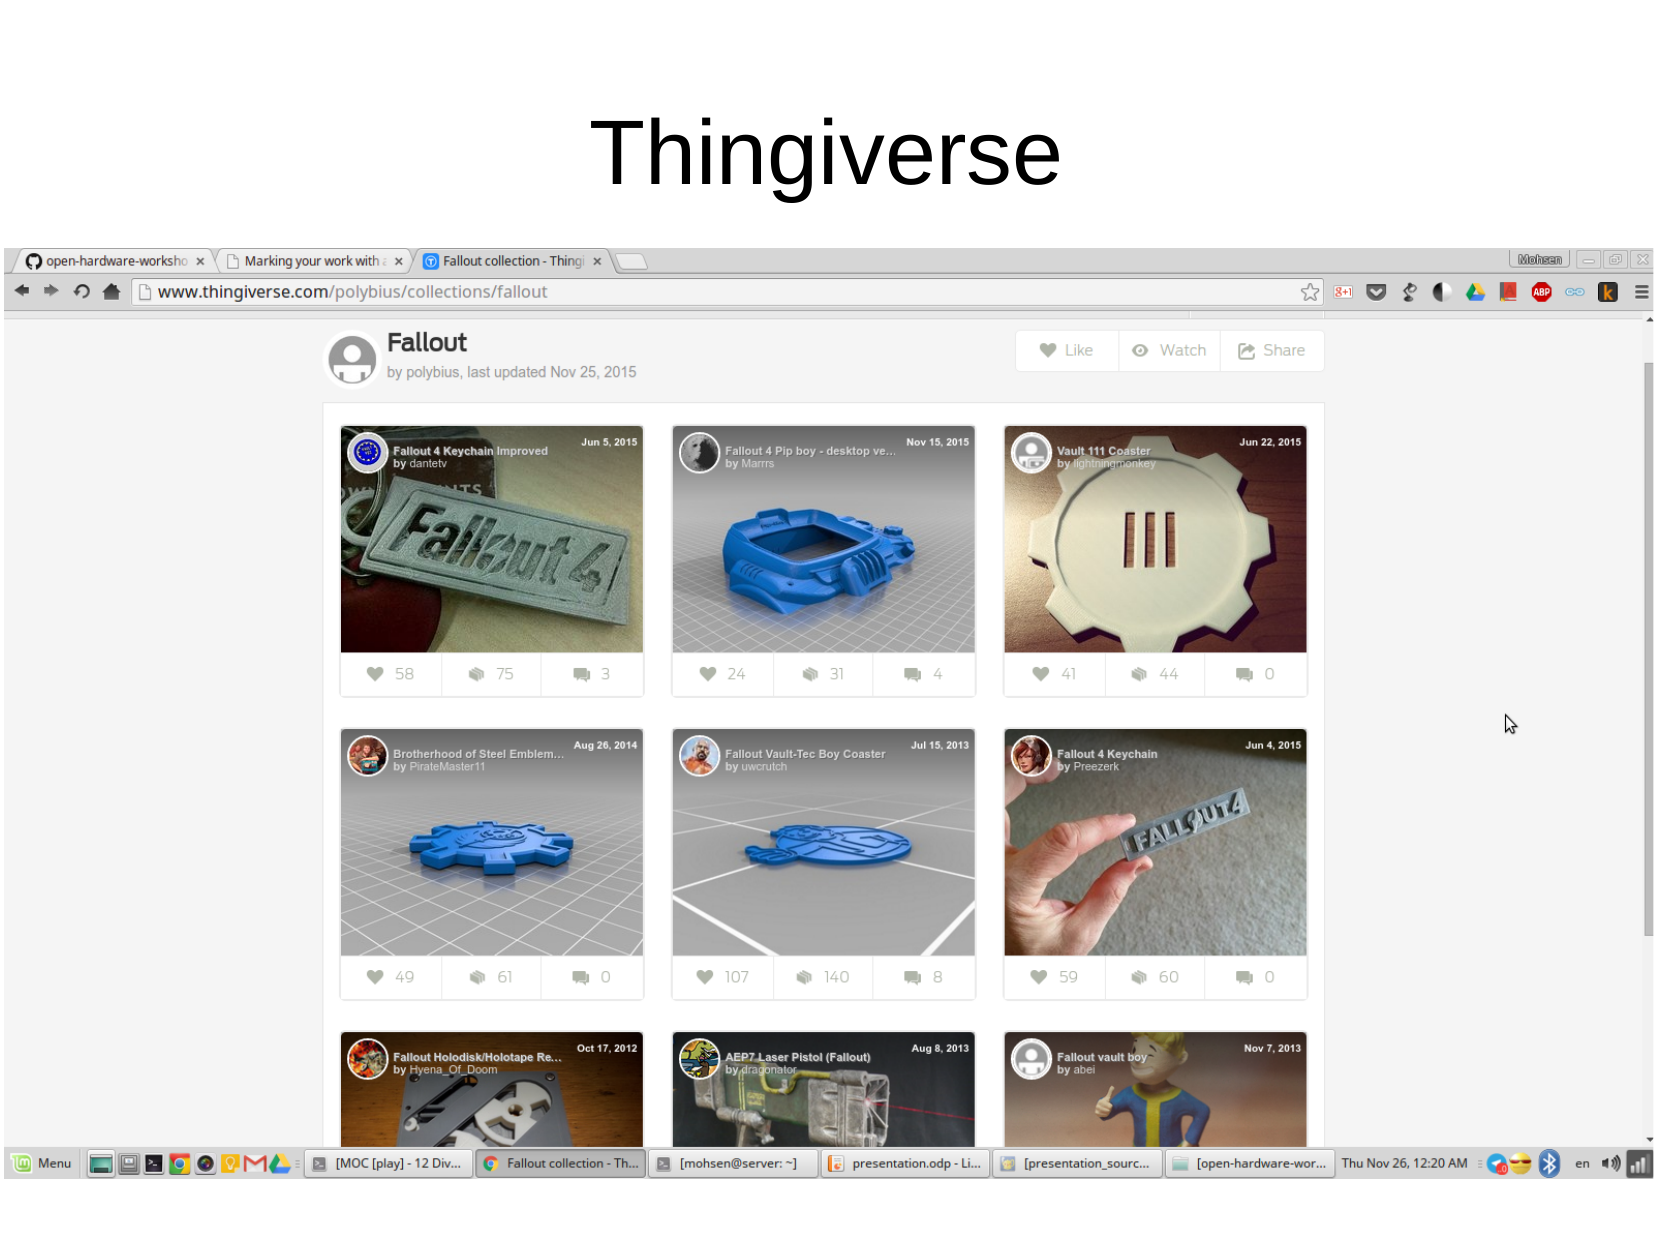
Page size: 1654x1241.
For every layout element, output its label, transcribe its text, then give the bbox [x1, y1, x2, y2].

picture [4, 248, 1654, 1179]
title Thingiverse [82, 49, 1571, 248]
